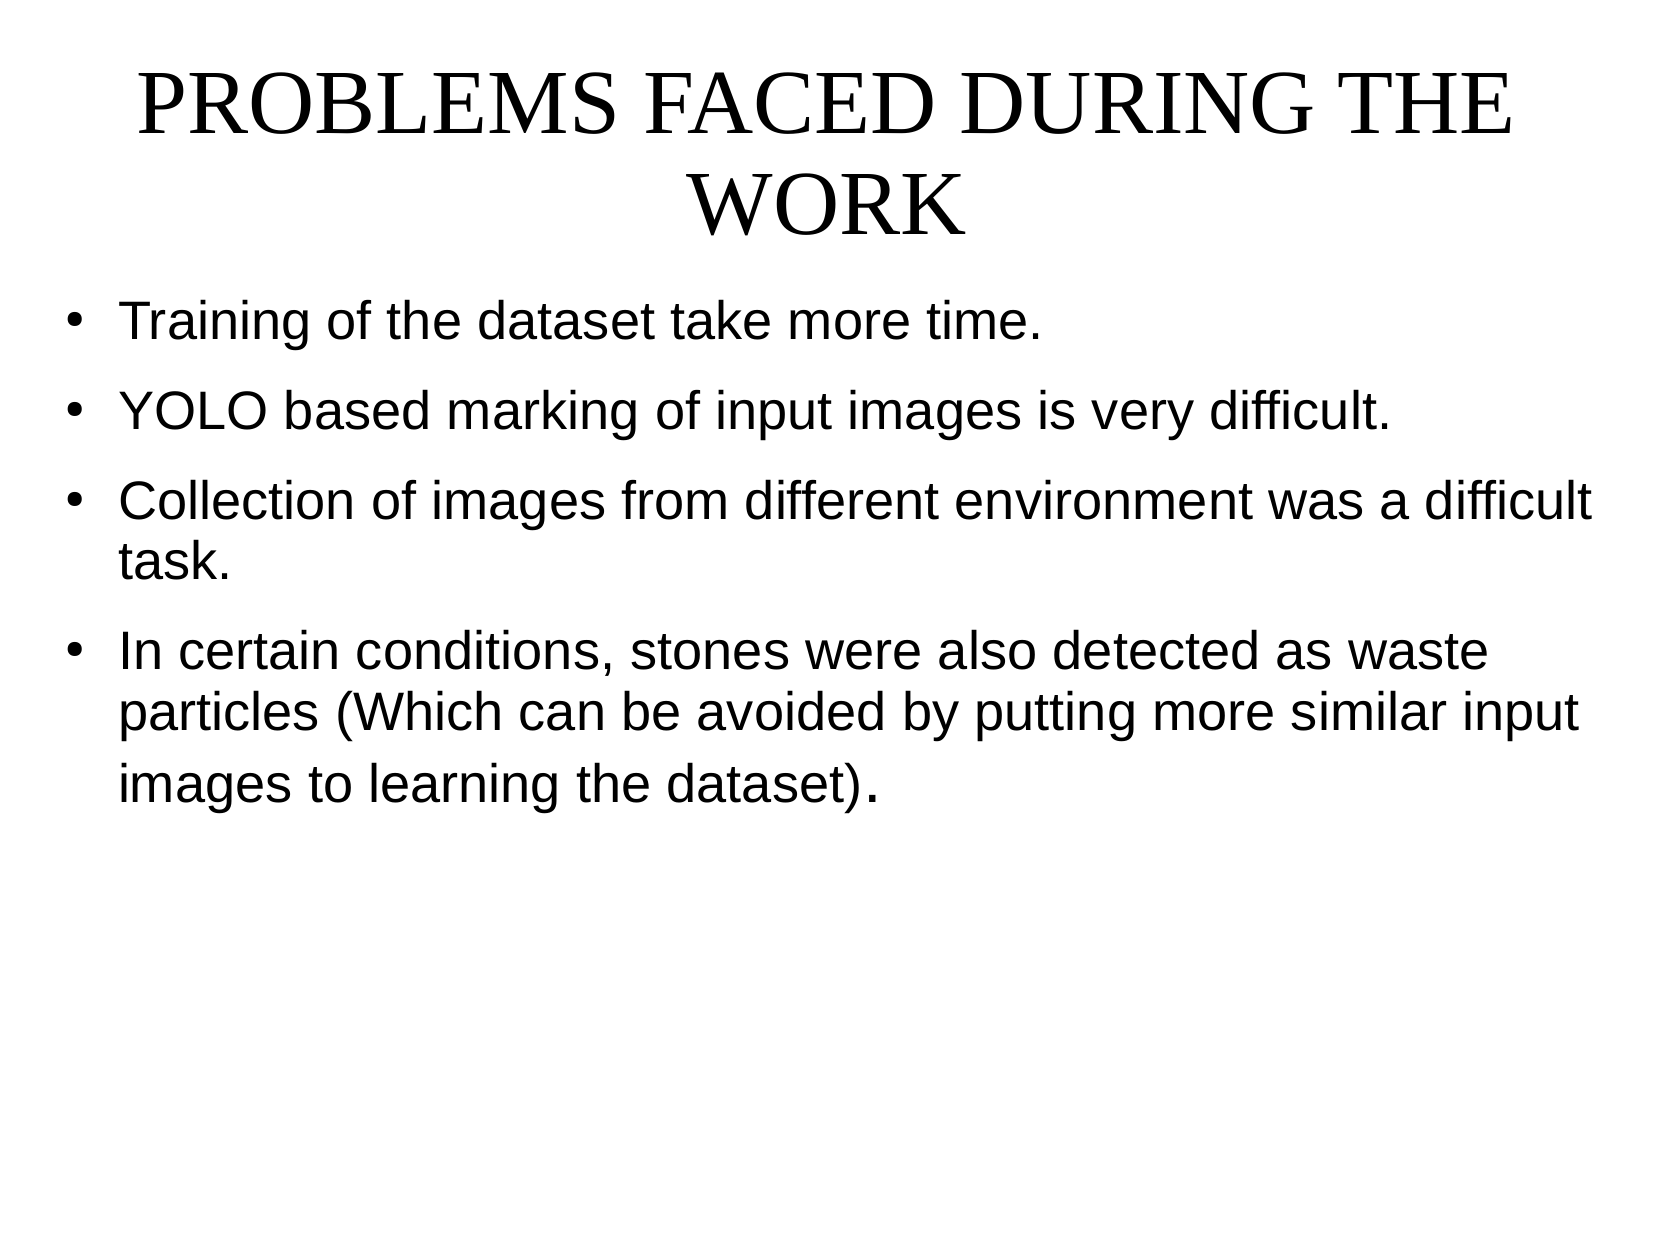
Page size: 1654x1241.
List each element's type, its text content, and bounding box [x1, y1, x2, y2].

title PROBLEMS FACED DURING THE WORK [82, 49, 1571, 257]
list Training of the dataset take more time. YOLO based marking of input images is very difficult. Collection of images from different environment was a difficult task. In certain conditions, stones were also detected as waste particles (Which can be avoided by putting more similar input images to learning the dataset). [47, 290, 1607, 1158]
